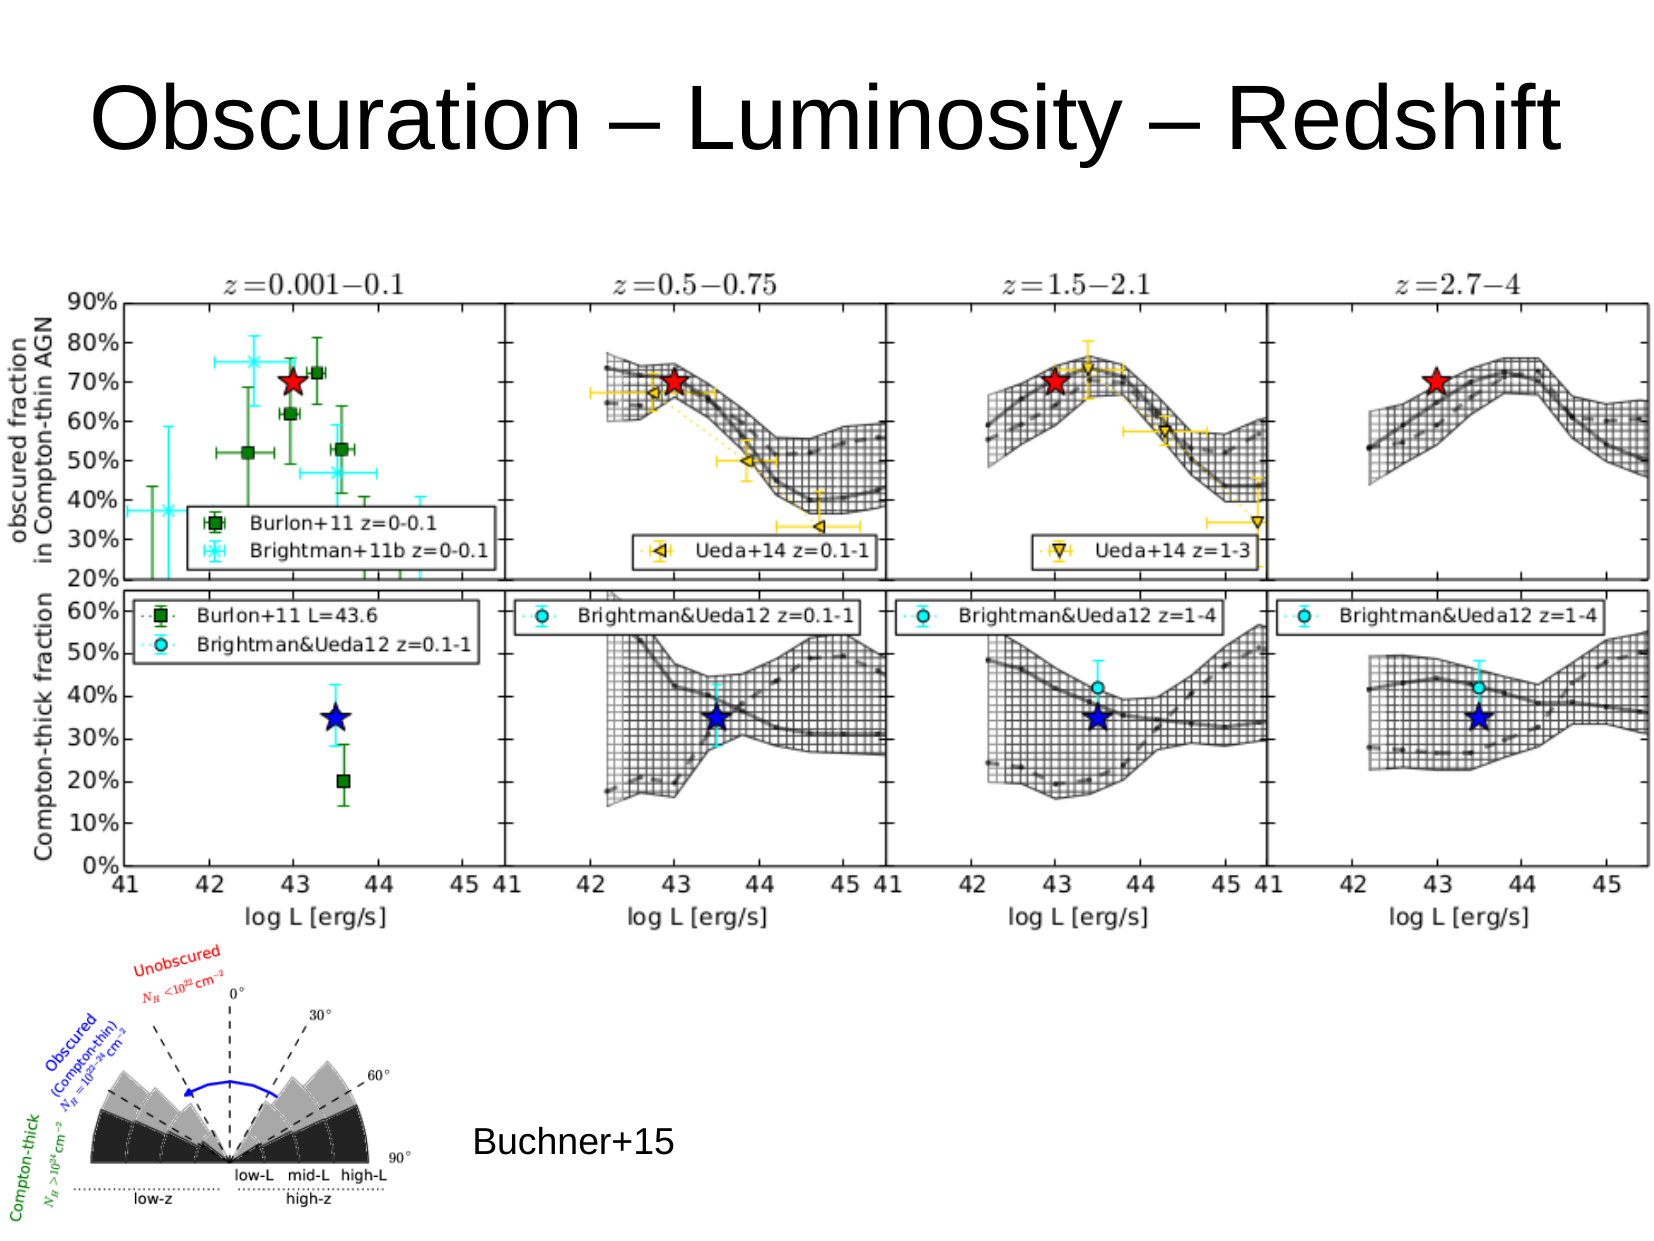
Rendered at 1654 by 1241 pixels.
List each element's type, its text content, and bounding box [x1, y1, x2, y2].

title Obscuration – Luminosity – Redshift [82, 47, 1571, 189]
picture [0, 267, 1654, 1241]
text_box Buchner+15 [422, 1113, 691, 1171]
